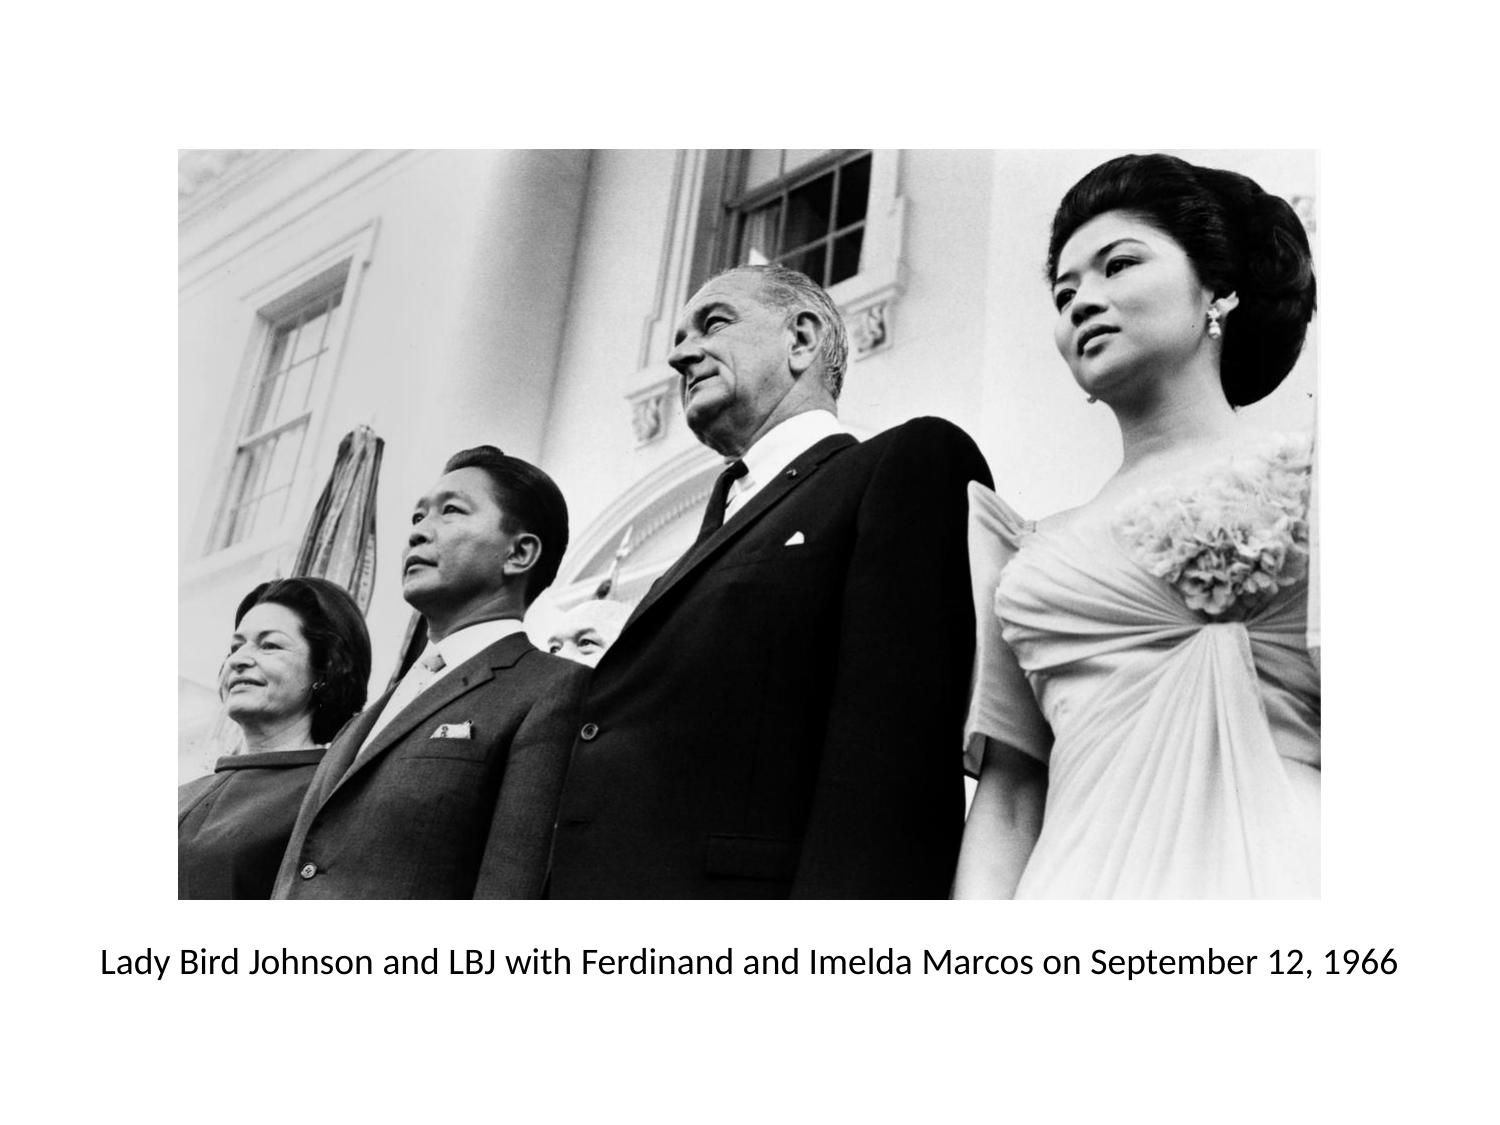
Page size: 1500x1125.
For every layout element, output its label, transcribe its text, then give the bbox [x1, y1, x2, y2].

picture [178, 149, 1321, 900]
text_box Lady Bird Johnson and LBJ with Ferdinand and Imelda Marcos on September 12, 1966 [85, 929, 1415, 990]
